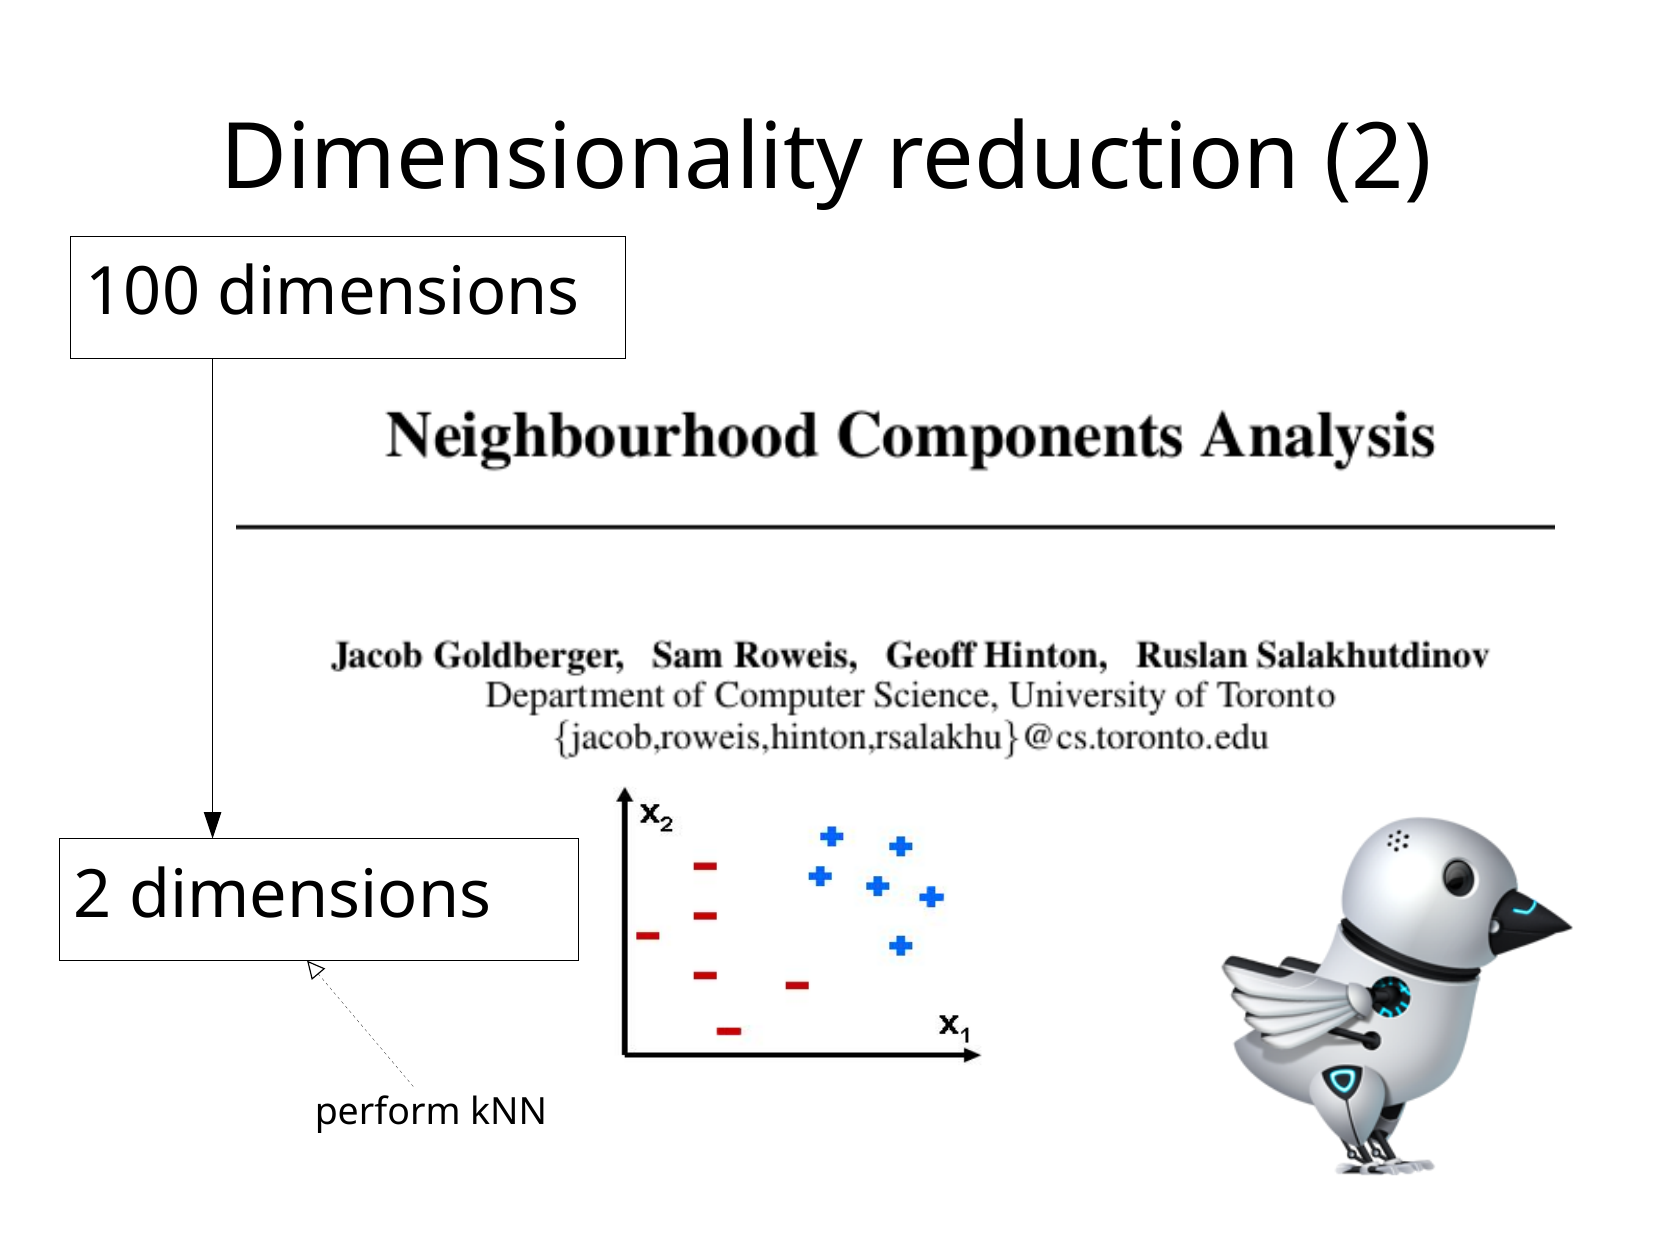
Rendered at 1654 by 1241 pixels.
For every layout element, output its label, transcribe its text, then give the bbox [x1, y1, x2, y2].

title perform kNN [70, 968, 792, 1241]
text_box 100 dimensions [70, 236, 626, 359]
picture [1194, 792, 1595, 1193]
text_box 2 dimensions [59, 838, 579, 961]
title Dimensionality reduction (2) [82, 49, 1571, 257]
picture [236, 369, 1555, 1075]
